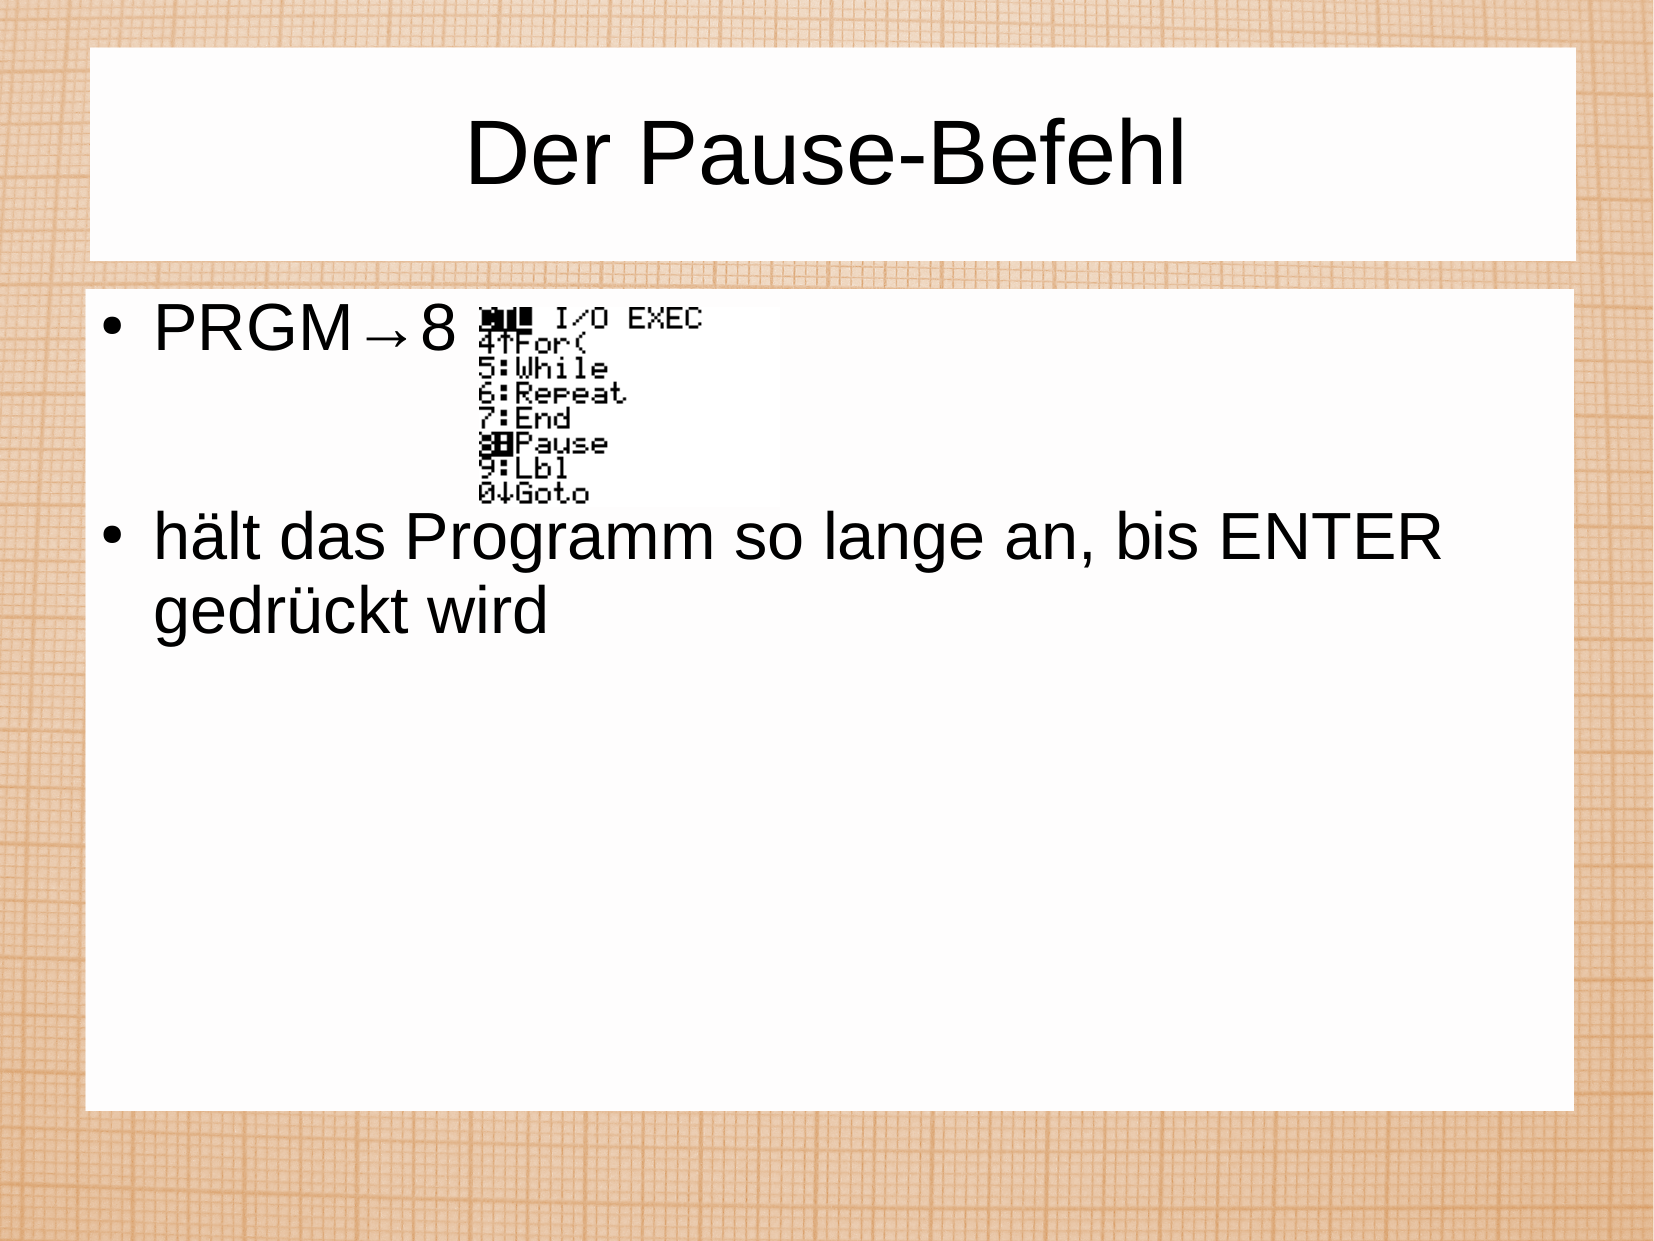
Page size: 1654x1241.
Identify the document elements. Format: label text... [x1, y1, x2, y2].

list PRGM→8 hält das Programm so lange an, bis ENTER gedrückt wird [82, 290, 1571, 1109]
title Der Pause-Befehl [82, 49, 1571, 257]
picture [0, 0, 1654, 1241]
